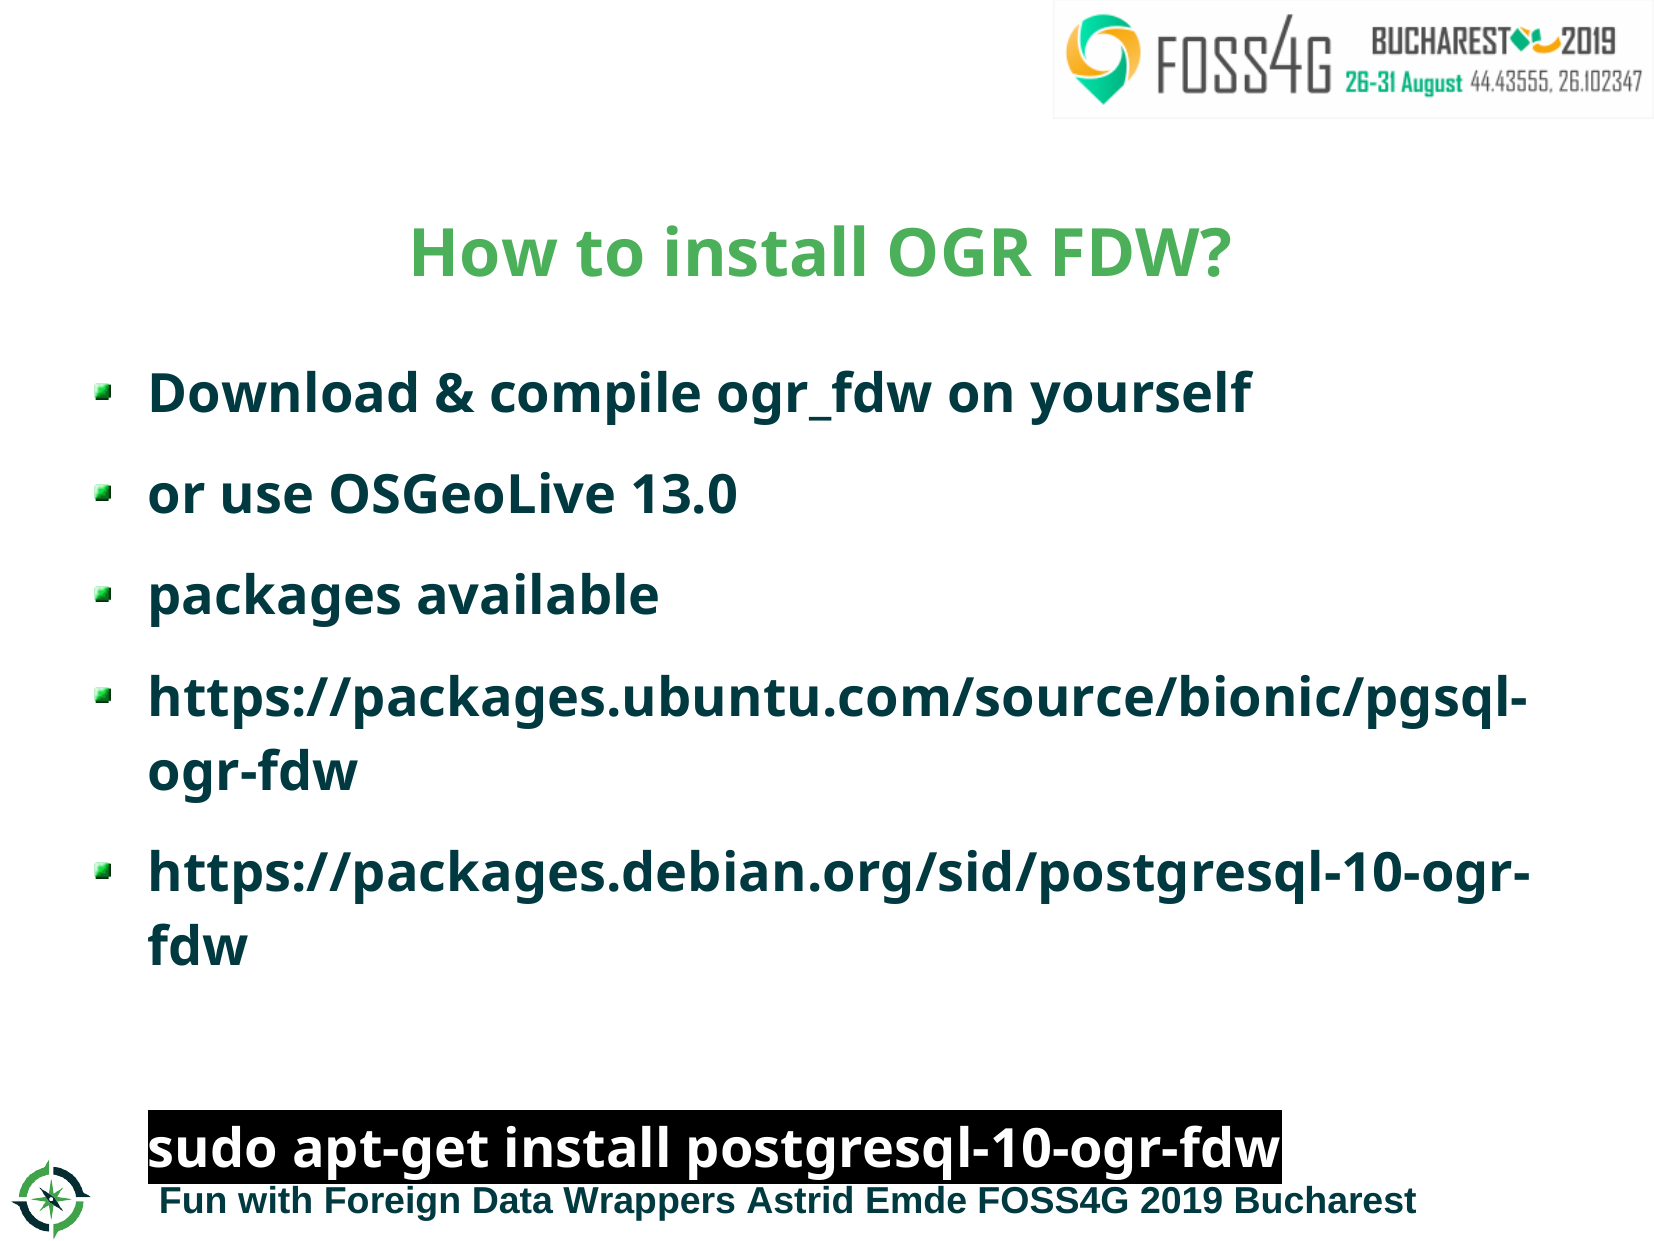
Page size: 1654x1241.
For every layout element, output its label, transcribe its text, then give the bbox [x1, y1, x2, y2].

list Download & compile ogr_fdw on yourself or use OSGeoLive 13.0 packages available https://packages.ubuntu.com/source/bionic/pgsql-ogr-fdw https://packages.debian.org/sid/postgresql-10-ogr-fdw sudo apt-get install postgresql-10-ogr-fdw [76, 354, 1599, 1173]
picture [1053, 0, 1654, 119]
picture [10, 1158, 92, 1240]
title How to install OGR FDW? [76, 177, 1565, 325]
